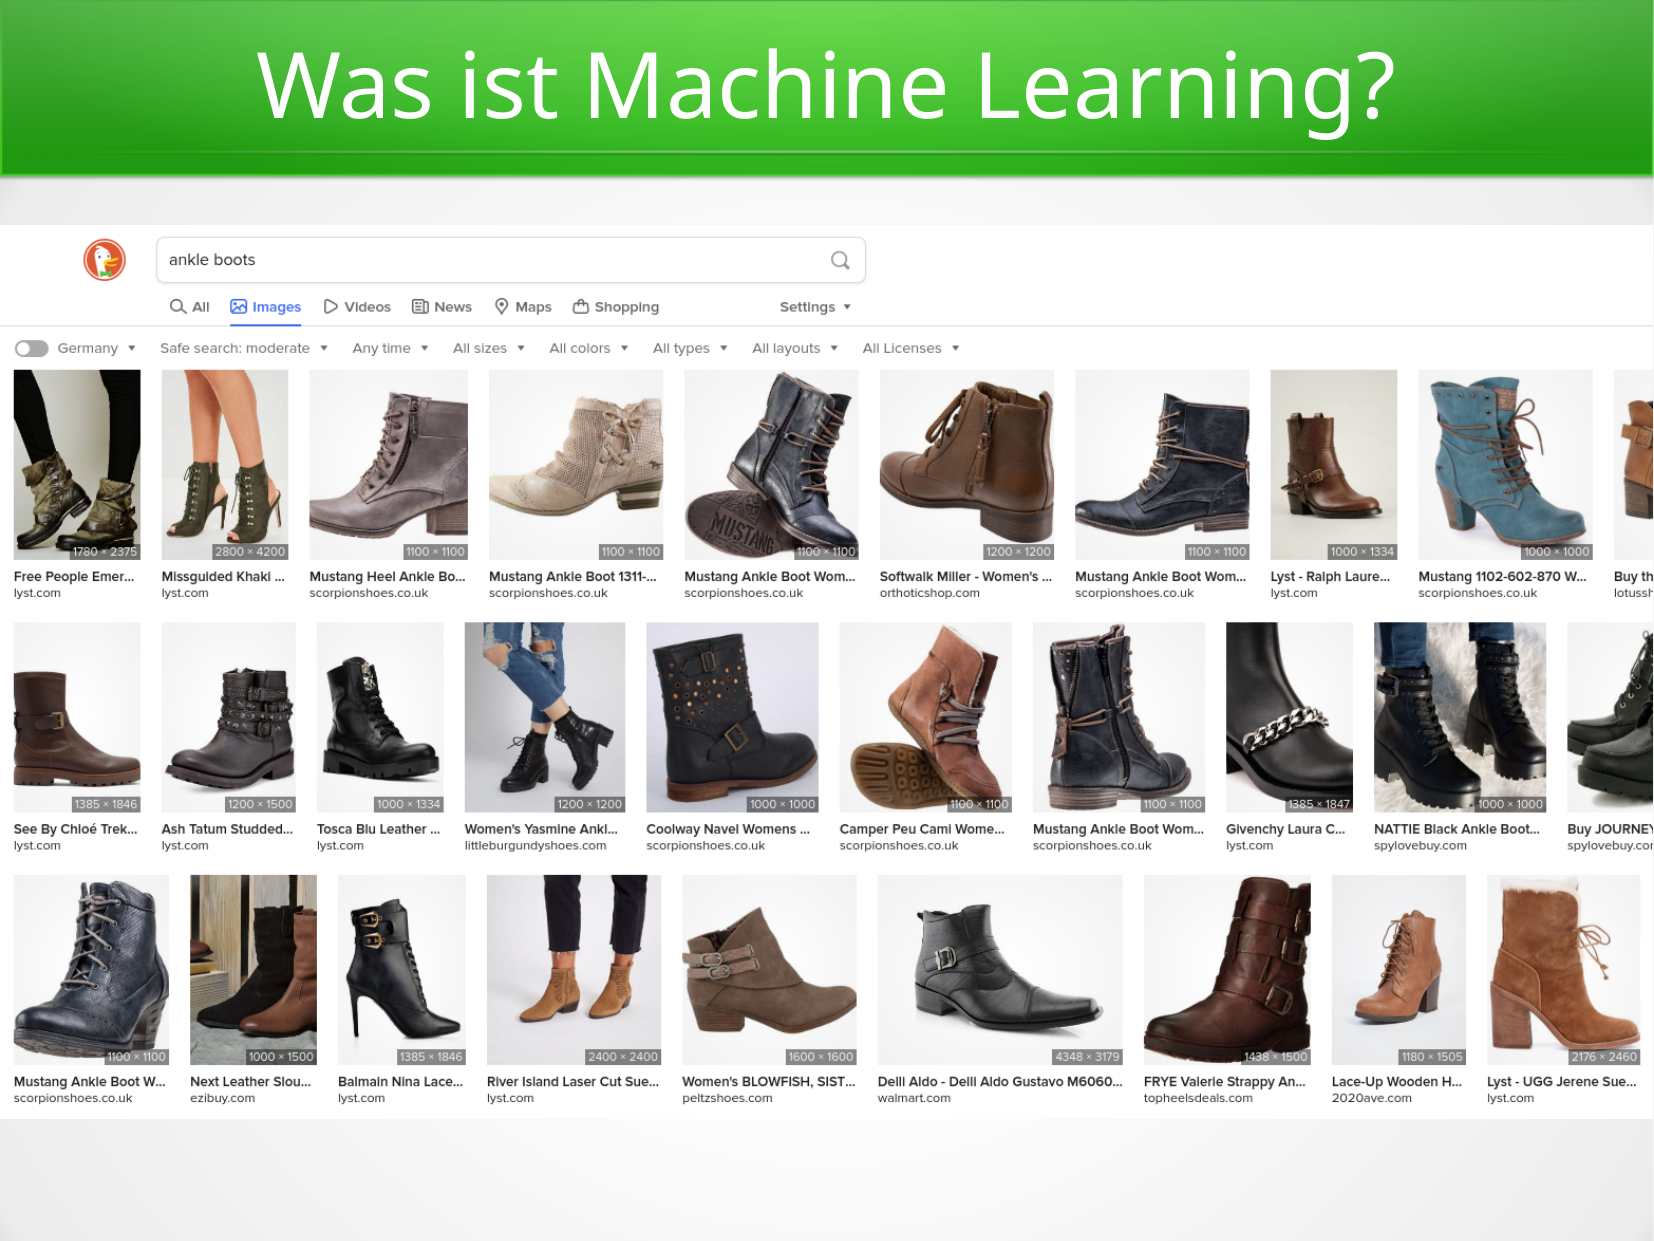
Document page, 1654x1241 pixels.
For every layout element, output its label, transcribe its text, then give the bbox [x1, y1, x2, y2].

title Was ist Machine Learning? [82, 11, 1571, 154]
picture [0, 0, 1654, 1241]
